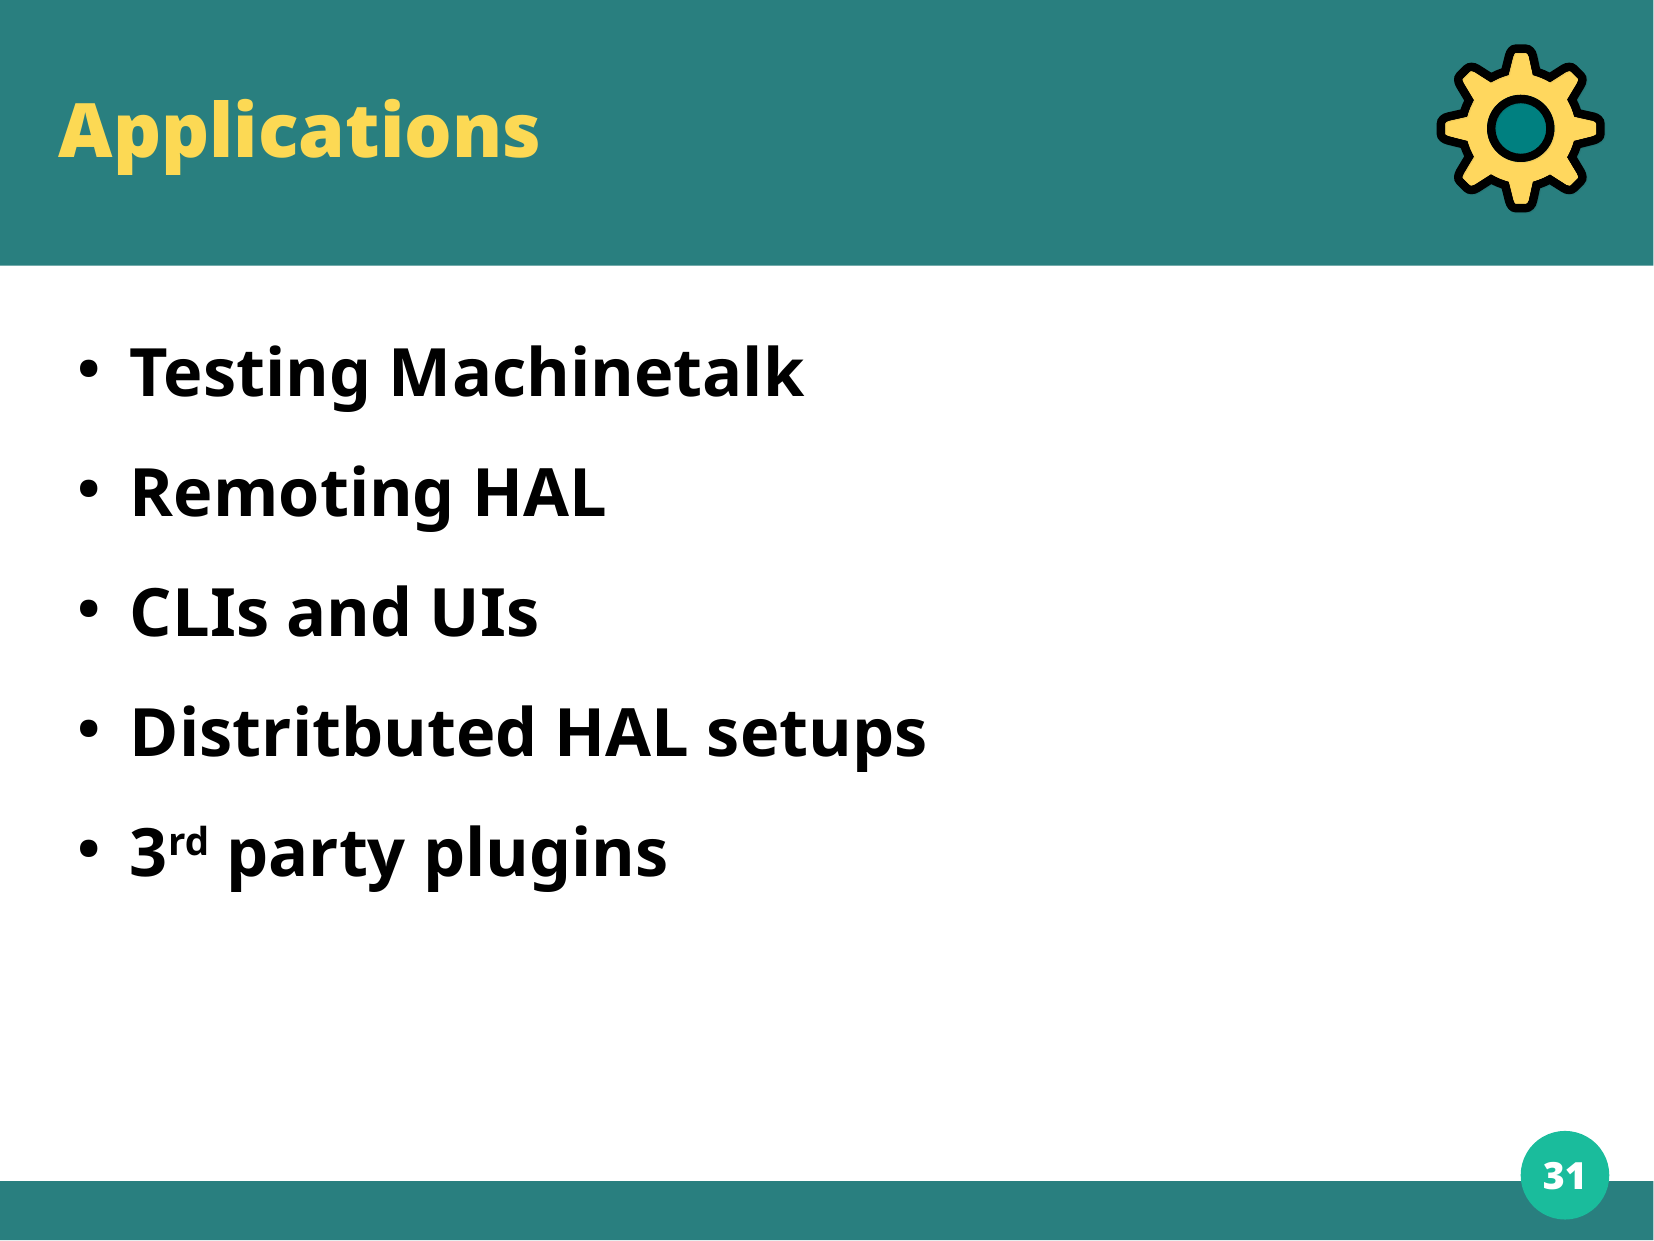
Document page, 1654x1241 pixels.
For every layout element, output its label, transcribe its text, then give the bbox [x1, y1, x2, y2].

title Applications [59, 49, 1595, 207]
list Testing Machinetalk Remoting HAL CLIs and UIs Distritbuted HAL setups 3rd party plugins [59, 324, 1595, 1152]
